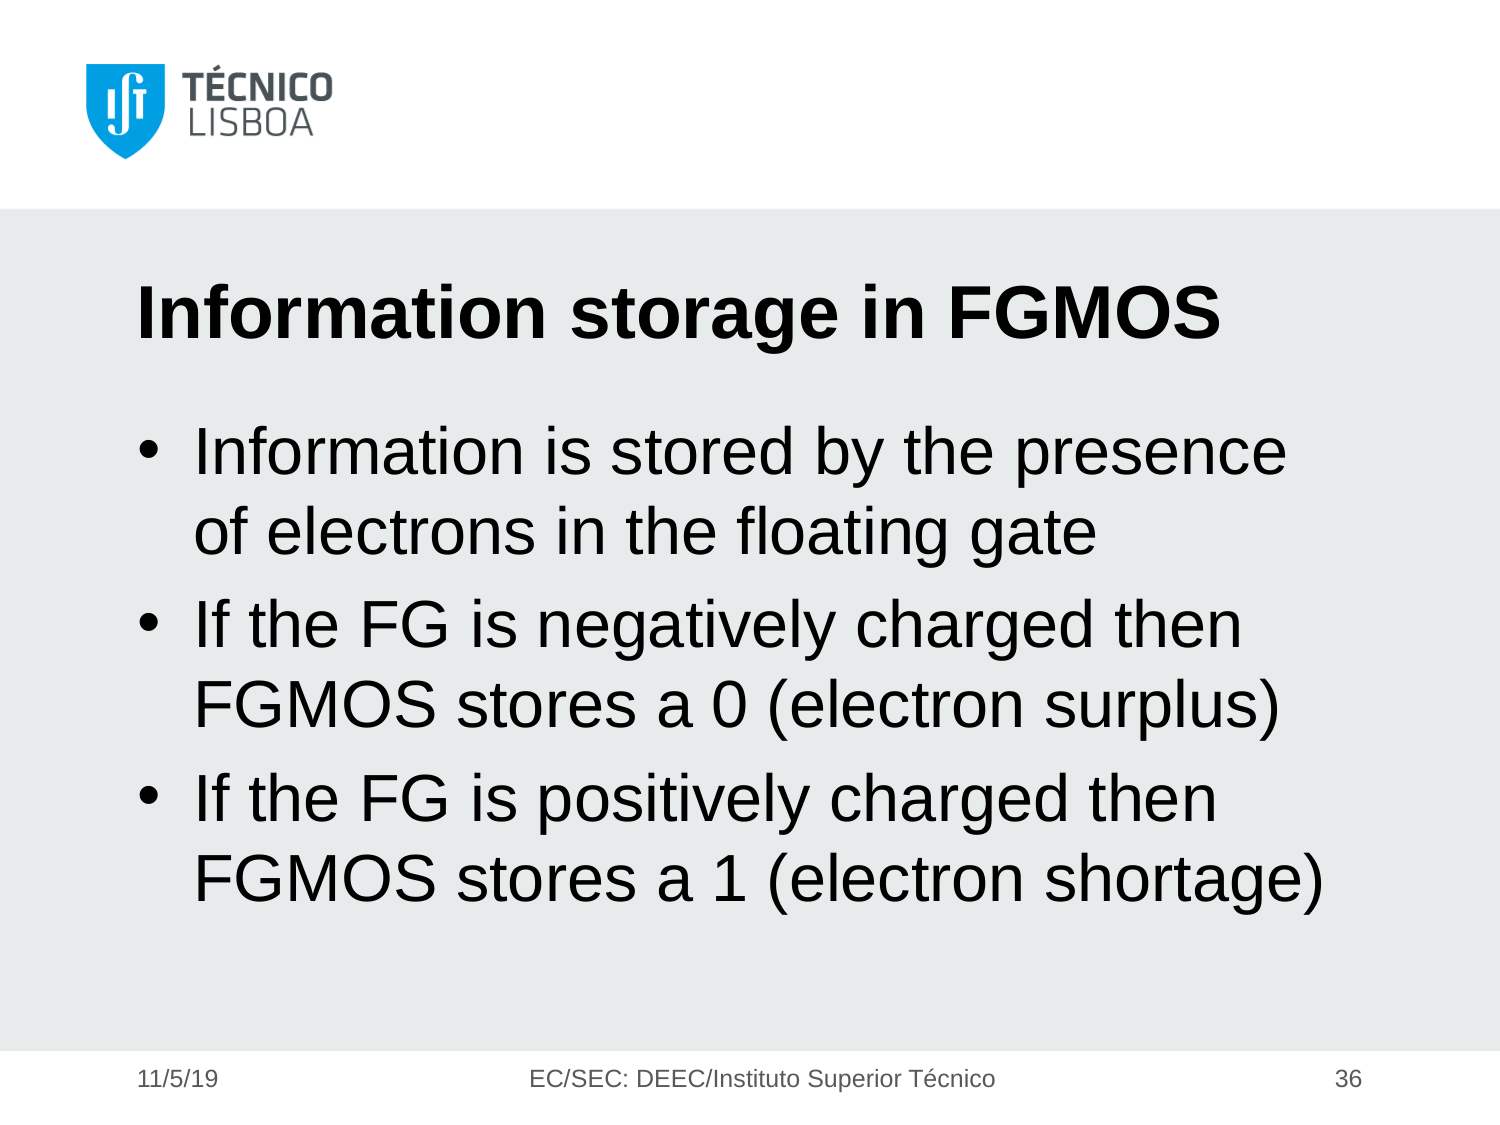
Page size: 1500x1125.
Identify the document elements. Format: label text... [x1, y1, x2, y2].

title Information storage in FGMOS [121, 237, 1378, 381]
picture [0, 0, 1500, 1125]
slide_number 11/5/19 [121, 1052, 425, 1103]
list Information is stored by the presence of electrons in the floating gate If the FG is negatively charged then FGMOS stores a 0 (electron surplus) If the FG is positively charged then FGMOS stores a 1 (electron shortage) [121, 400, 1378, 1005]
footer EC/SEC: DEEC/Instituto Superior Técnico [512, 1052, 1021, 1103]
slide_number <number> [1077, 1052, 1378, 1103]
